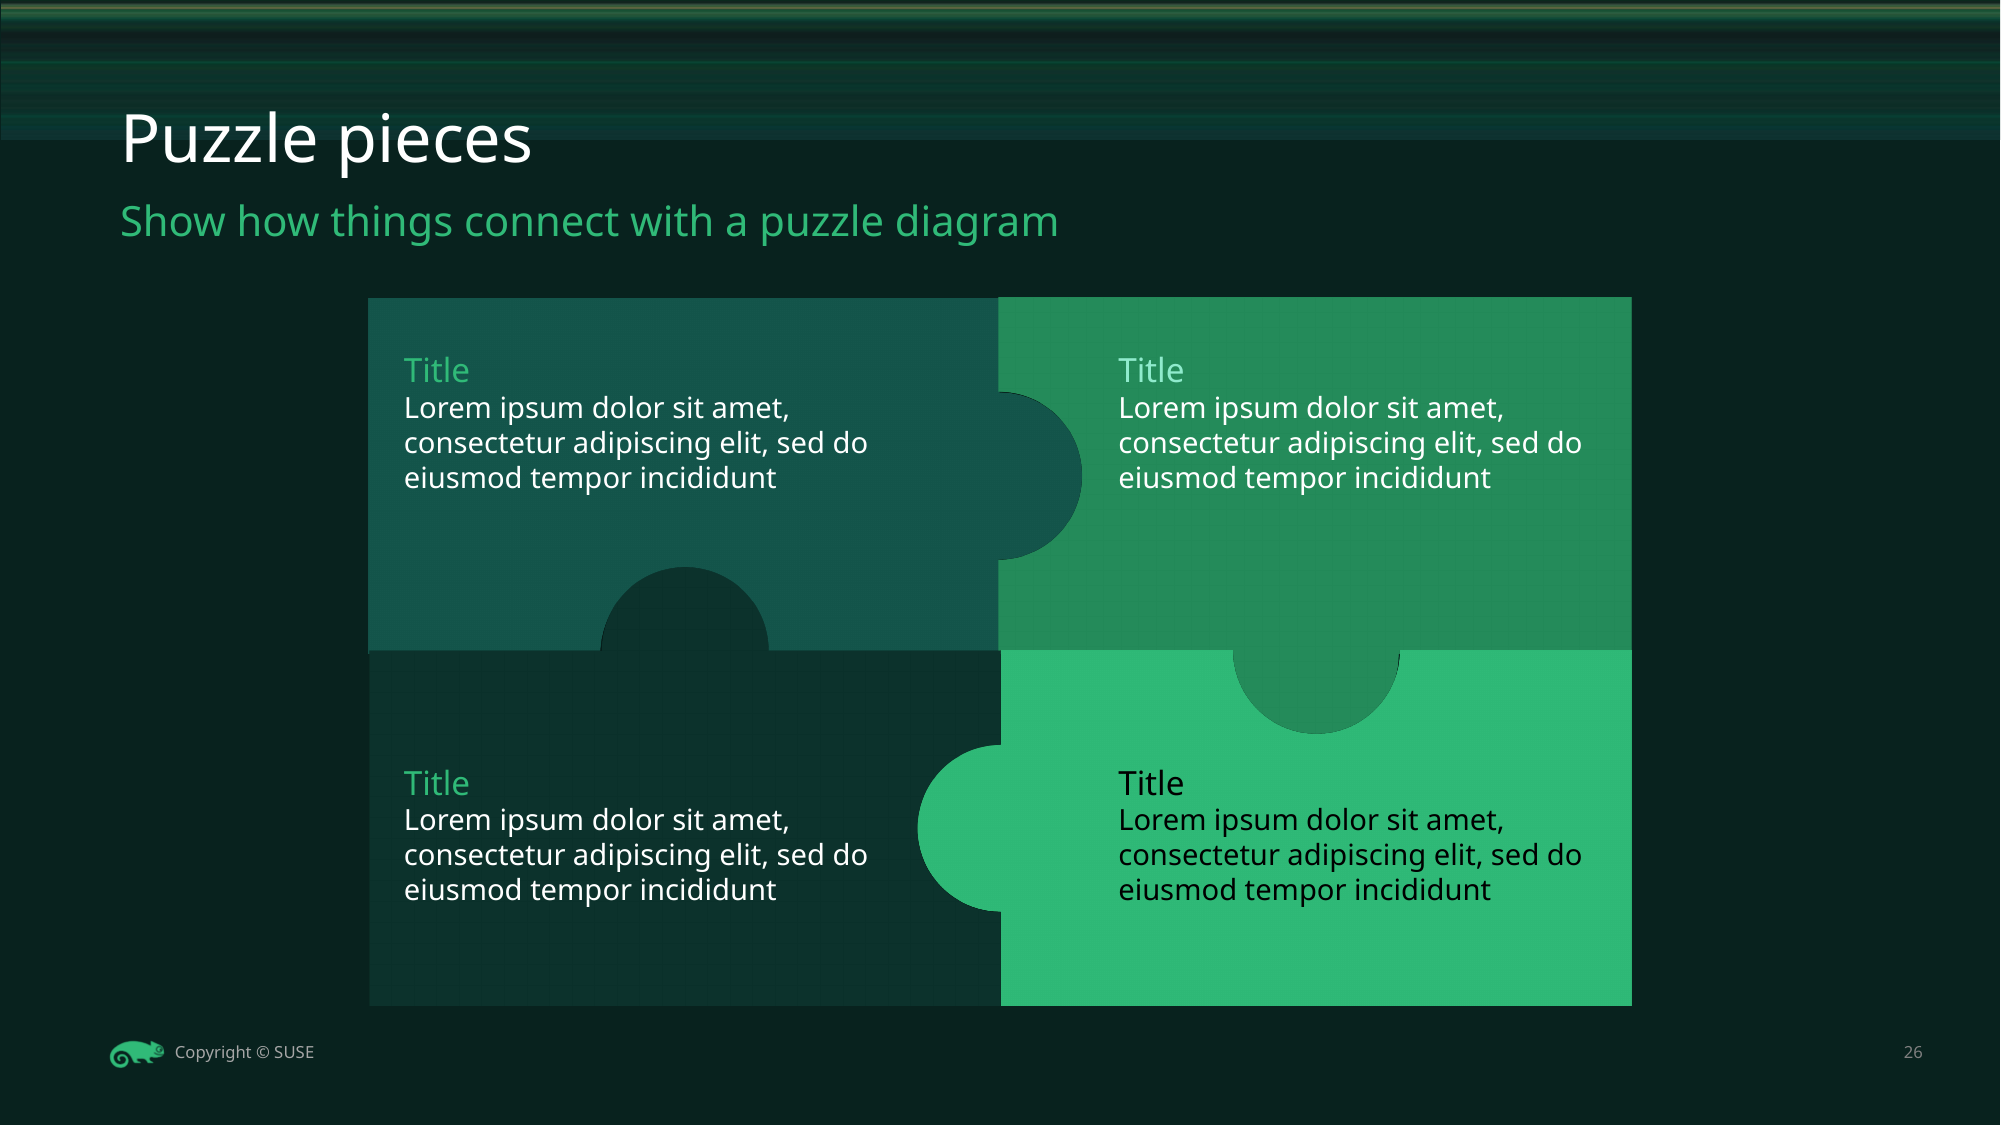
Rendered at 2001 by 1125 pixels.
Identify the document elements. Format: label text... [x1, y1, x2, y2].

picture [1, 0, 2001, 140]
title Puzzle pieces [120, 103, 1880, 179]
picture [368, 297, 1632, 1006]
text_box Title Lorem ipsum dolor sit amet, consectetur adipiscing elit, sed do eiusmod tempor incididunt [1103, 341, 1615, 502]
text_box Title Lorem ipsum dolor sit amet, consectetur adipiscing elit, sed do eiusmod tempor incididunt [1103, 754, 1615, 914]
list Show how things connect with a puzzle diagram [120, 189, 1880, 245]
picture [99, 1031, 175, 1074]
text_box Title Lorem ipsum dolor sit amet, consectetur adipiscing elit, sed do eiusmod tempor incididunt [389, 754, 901, 914]
text_box Title Lorem ipsum dolor sit amet, consectetur adipiscing elit, sed do eiusmod tempor incididunt [389, 341, 959, 502]
